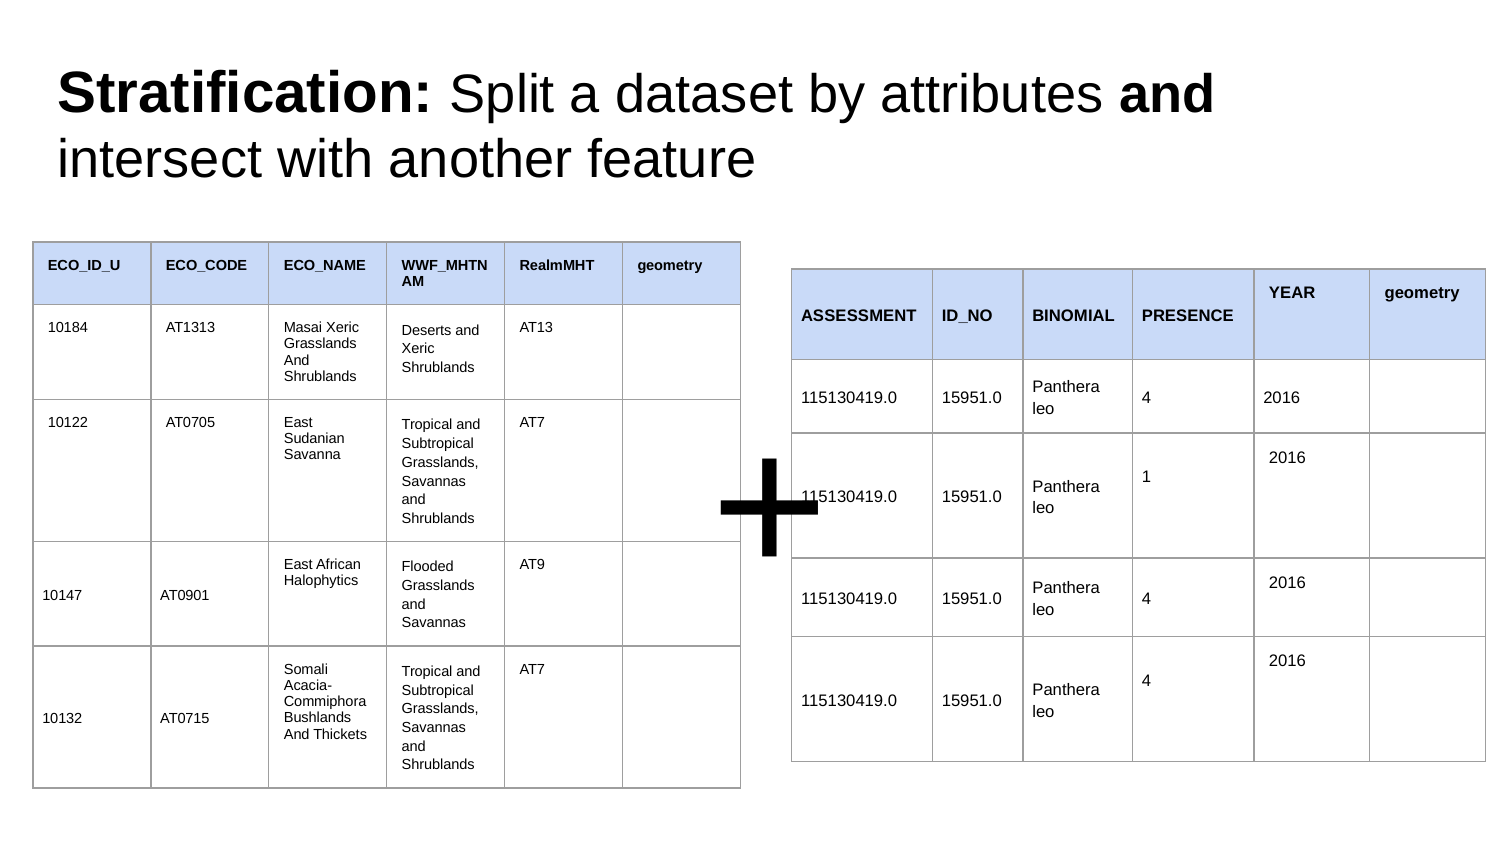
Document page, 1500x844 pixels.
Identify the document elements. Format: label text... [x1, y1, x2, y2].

table_cell 4 [1133, 637, 1253, 761]
table_cell 10122 [34, 400, 150, 541]
table_cell 15951.0 [933, 360, 1022, 432]
table_cell Panthera leo [1024, 360, 1132, 432]
table_header ID_NO [933, 270, 1022, 359]
table_cell Somali Acacia-Commiphora Bushlands And Thickets [269, 647, 386, 787]
table_cell 2016 [1255, 360, 1369, 432]
table_cell 10184 [34, 305, 150, 399]
table_cell [1370, 360, 1485, 432]
table_cell 2016 [1255, 559, 1369, 636]
table_cell 115130419.0 [792, 637, 932, 761]
table_cell East Sudanian Savanna [269, 400, 386, 541]
table_cell AT0901 [152, 542, 268, 645]
table_header ECO_ID_U [34, 243, 150, 304]
table_header geometry [1370, 270, 1485, 359]
table_cell Deserts and Xeric Shrublands [387, 305, 504, 399]
table_cell 15951.0 [933, 434, 1022, 557]
table_header PRESENCE [1133, 270, 1253, 359]
table_cell 115130419.0 [792, 559, 932, 636]
table_header ECO_CODE [152, 243, 268, 304]
table_cell AT1313 [152, 305, 268, 399]
table_cell Panthera leo [1024, 559, 1132, 636]
table_header ASSESSMENT [792, 270, 932, 359]
text_box + [696, 359, 868, 510]
table_cell AT7 [505, 647, 622, 787]
table_cell [623, 305, 740, 399]
table_cell [623, 542, 740, 645]
table_cell 2016 [1255, 637, 1369, 761]
table_cell AT0715 [152, 647, 268, 787]
table_cell 115130419.0 [792, 434, 932, 557]
table_cell 4 [1133, 360, 1253, 432]
table_cell 15951.0 [933, 637, 1022, 761]
table_cell AT7 [505, 400, 622, 541]
table_cell Panthera leo [1024, 434, 1132, 557]
table_cell Masai Xeric Grasslands And Shrublands [269, 305, 386, 399]
table_header YEAR [1255, 270, 1369, 359]
table_cell [1370, 559, 1485, 636]
table_cell Flooded Grasslands and Savannas [387, 542, 504, 645]
table_cell Panthera leo [1024, 637, 1132, 761]
table_cell 10147 [34, 542, 150, 645]
table_cell 15951.0 [933, 559, 1022, 636]
table_cell AT13 [505, 305, 622, 399]
table_cell 1 [1133, 434, 1253, 557]
table_cell [1370, 637, 1485, 761]
table_header WWF_MHTNAM [387, 243, 504, 304]
table_cell AT9 [505, 542, 622, 645]
table_cell Tropical and Subtropical Grasslands, Savannas and Shrublands [387, 400, 504, 541]
title Stratification: Split a dataset by attributes and intersect with another feature [42, 38, 1440, 208]
table_cell East African Halophytics [269, 542, 386, 645]
table_cell 4 [1133, 559, 1253, 636]
table_cell Tropical and Subtropical Grasslands, Savannas and Shrublands [387, 647, 504, 787]
table_header ECO_NAME [269, 243, 386, 304]
table_cell [623, 400, 740, 541]
table_cell 115130419.0 [868, 360, 932, 432]
table_cell AT0705 [152, 400, 268, 541]
table_header RealmMHT [505, 243, 622, 304]
table_header geometry [623, 243, 740, 304]
table_cell [1370, 434, 1485, 557]
table_header BINOMIAL [1024, 270, 1132, 359]
table_cell [623, 647, 740, 787]
table_cell 2016 [1255, 434, 1369, 557]
table_cell 10132 [34, 647, 150, 787]
